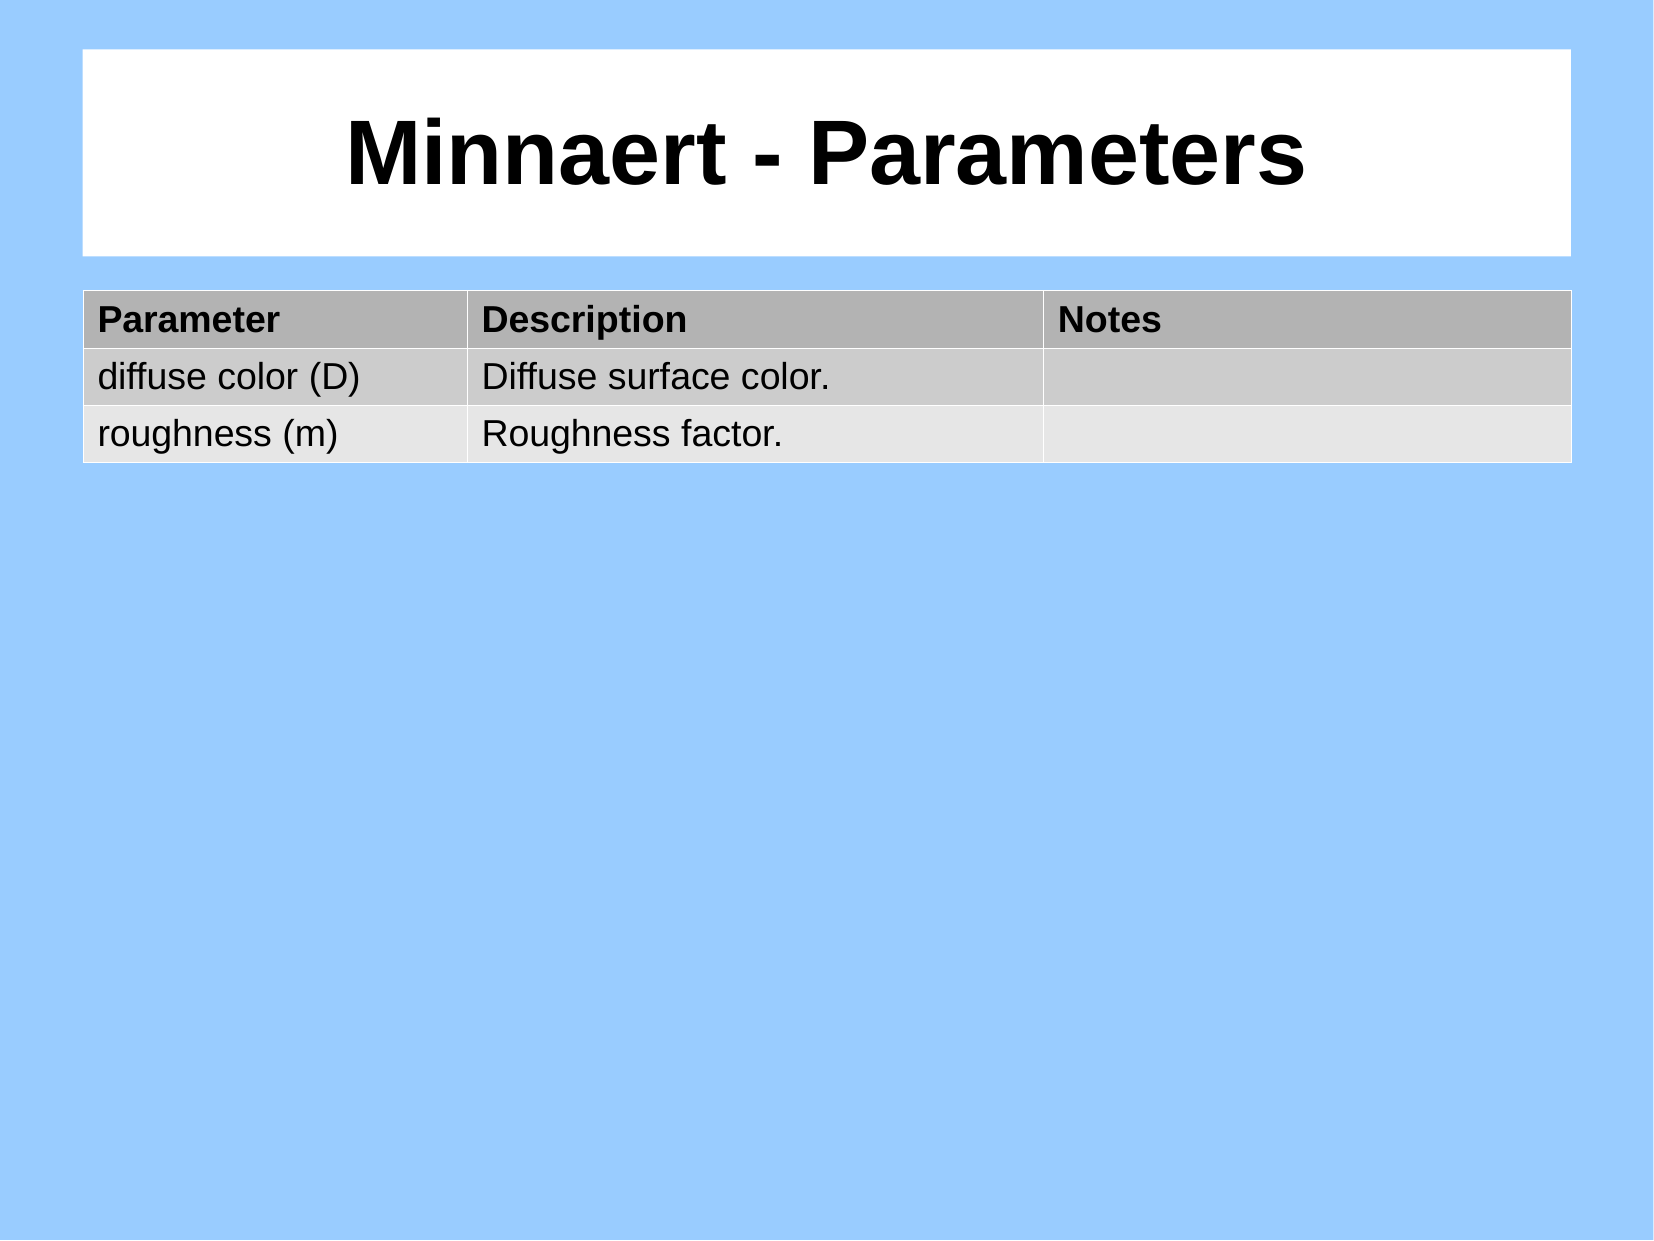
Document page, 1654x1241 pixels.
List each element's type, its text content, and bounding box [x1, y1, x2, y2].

table_cell Roughness factor. [468, 406, 1043, 462]
table_cell Diffuse surface color. [468, 349, 1043, 405]
table_header Description [468, 291, 1043, 348]
table_cell [1044, 406, 1571, 462]
table_header Notes [1044, 291, 1571, 348]
title Minnaert - Parameters [82, 49, 1571, 257]
table_cell roughness (m) [84, 406, 467, 462]
table_header Parameter [84, 291, 467, 348]
table_cell [1044, 349, 1571, 405]
table_cell diffuse color (D) [84, 349, 467, 405]
